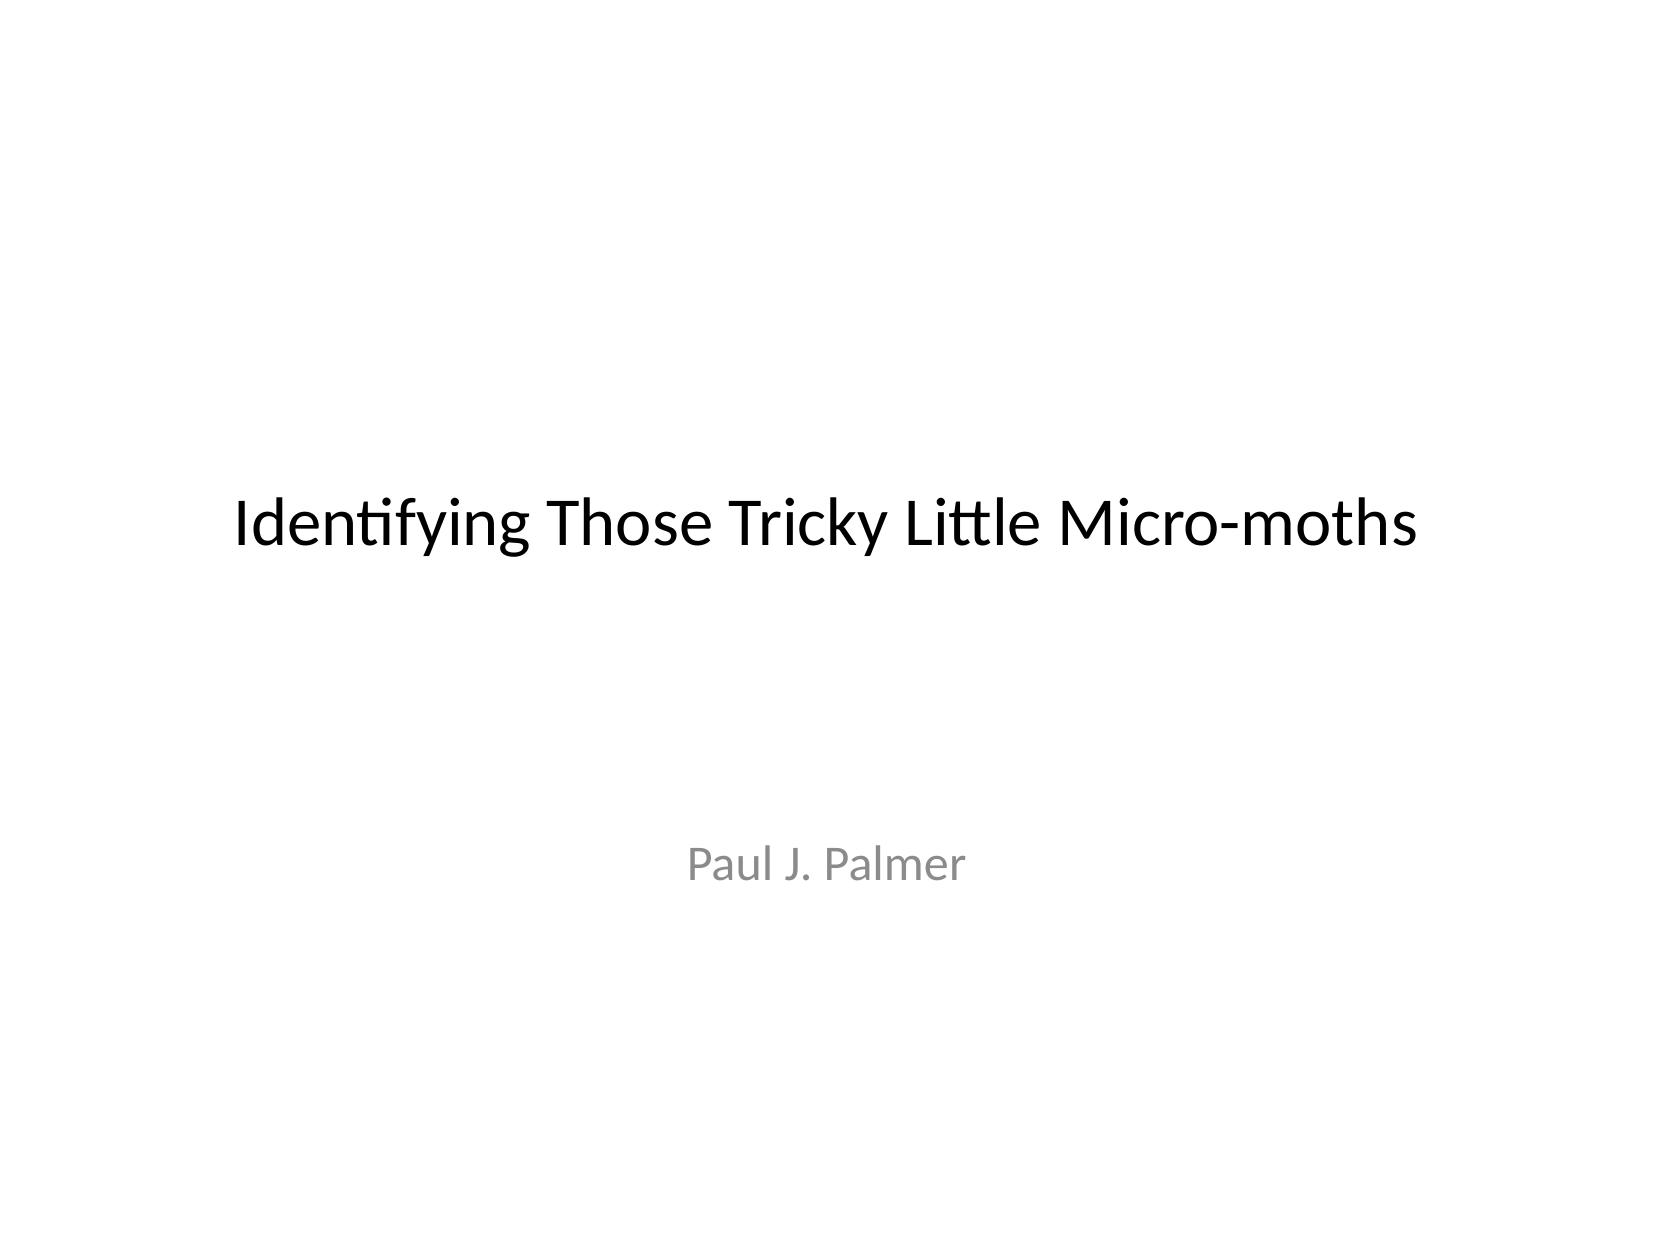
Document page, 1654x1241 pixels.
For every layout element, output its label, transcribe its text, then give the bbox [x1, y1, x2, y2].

title Identifying Those Tricky Little Micro-moths [124, 385, 1530, 651]
subtitle Paul J. Palmer [248, 702, 1406, 1020]
